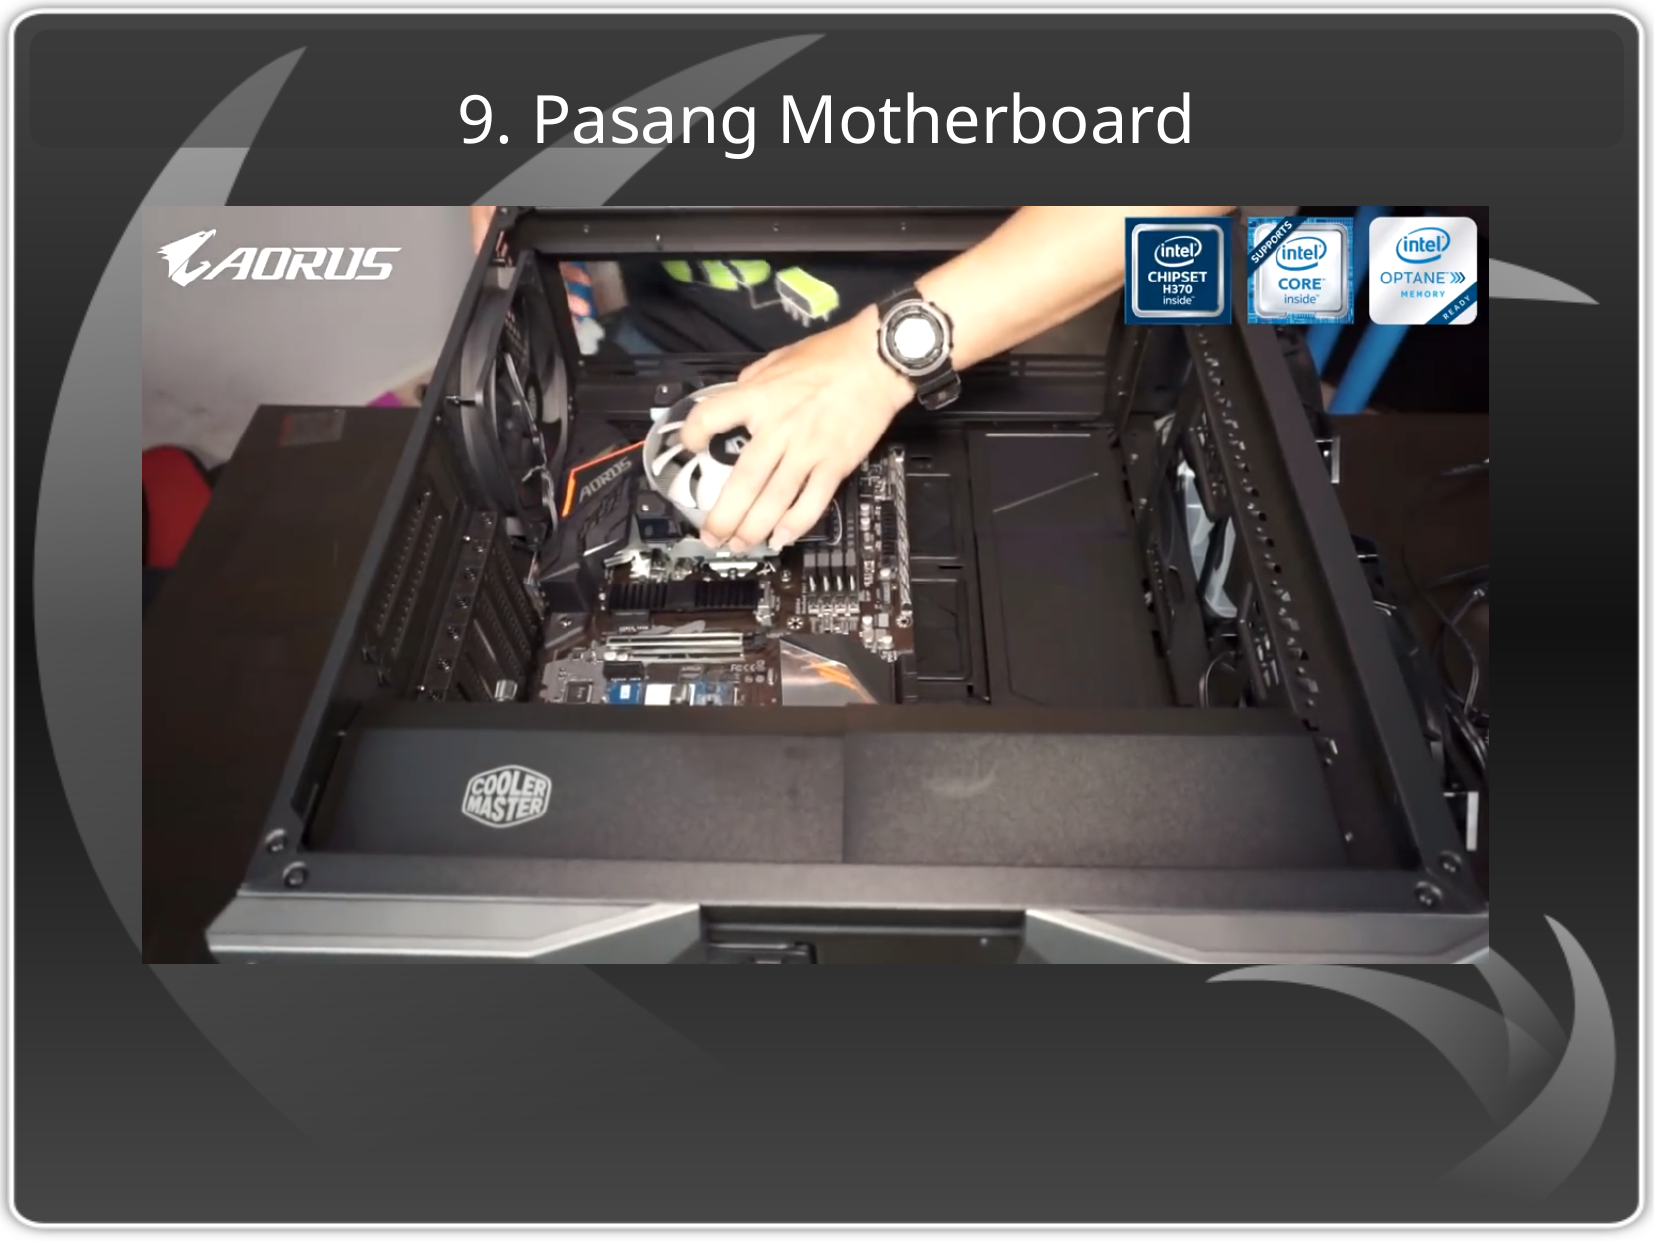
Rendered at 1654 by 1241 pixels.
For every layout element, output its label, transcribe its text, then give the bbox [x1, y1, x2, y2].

text_box 9. Pasang Motherboard [29, 29, 1625, 207]
picture [0, 0, 1654, 1241]
